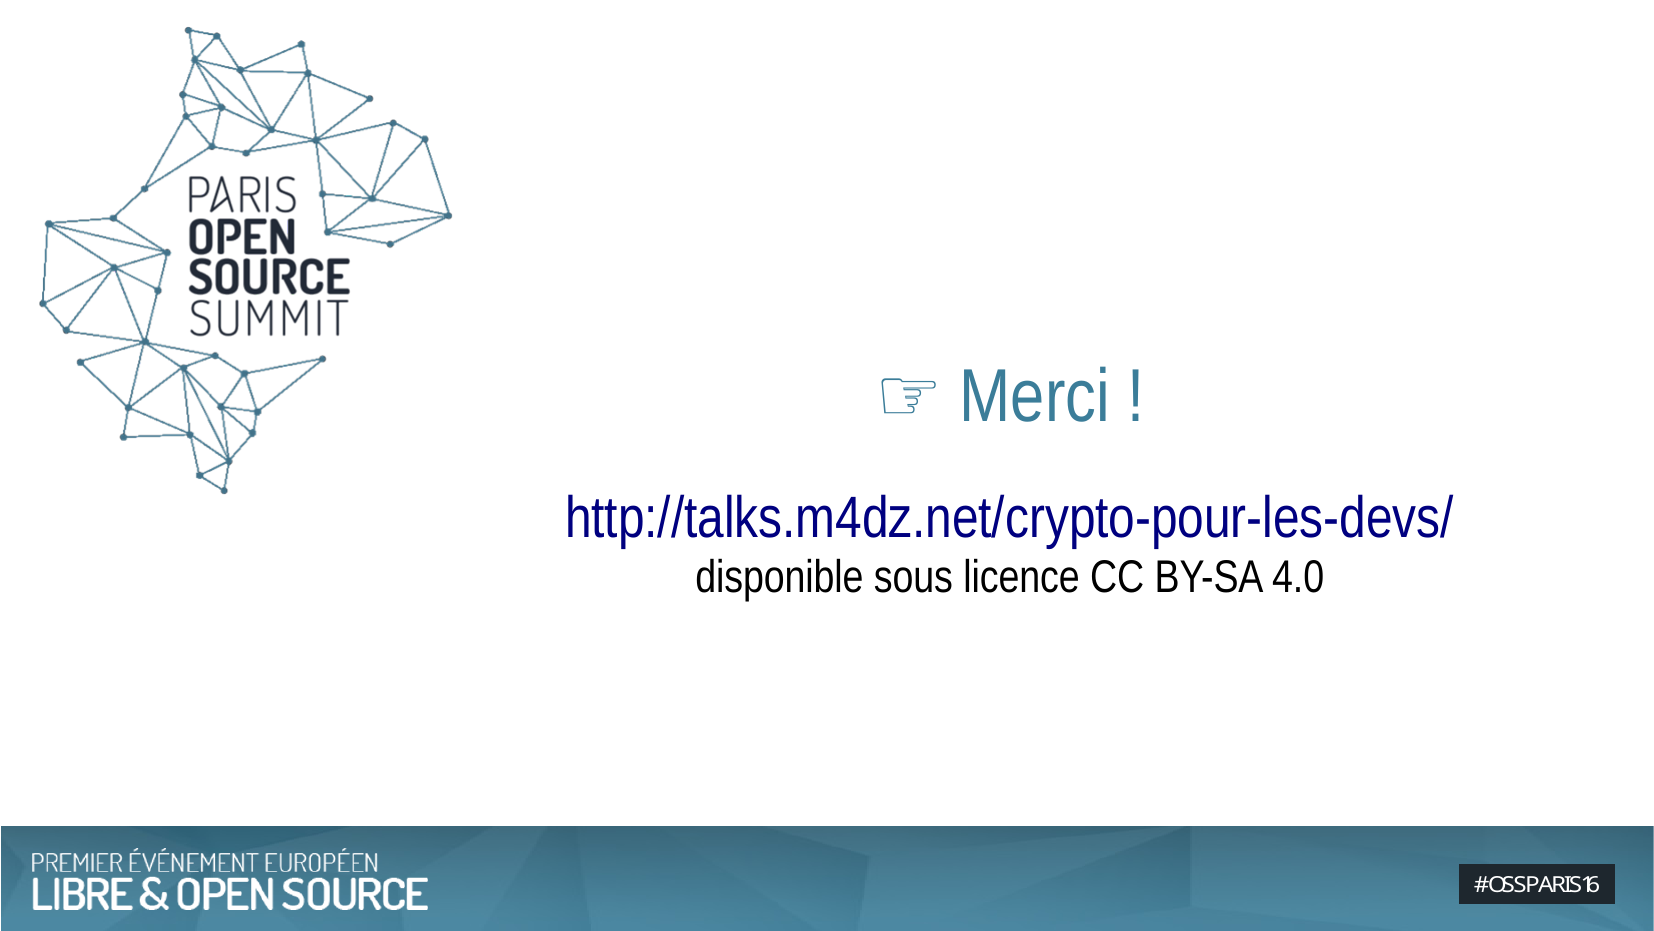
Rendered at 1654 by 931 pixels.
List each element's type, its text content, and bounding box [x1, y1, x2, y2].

picture [11, 11, 549, 543]
list http://talks.m4dz.net/crypto-pour-les-devs/ disponible sous licence CC BY-SA 4.0 [413, 483, 1607, 603]
title ☞ Merci ! [413, 317, 1607, 473]
